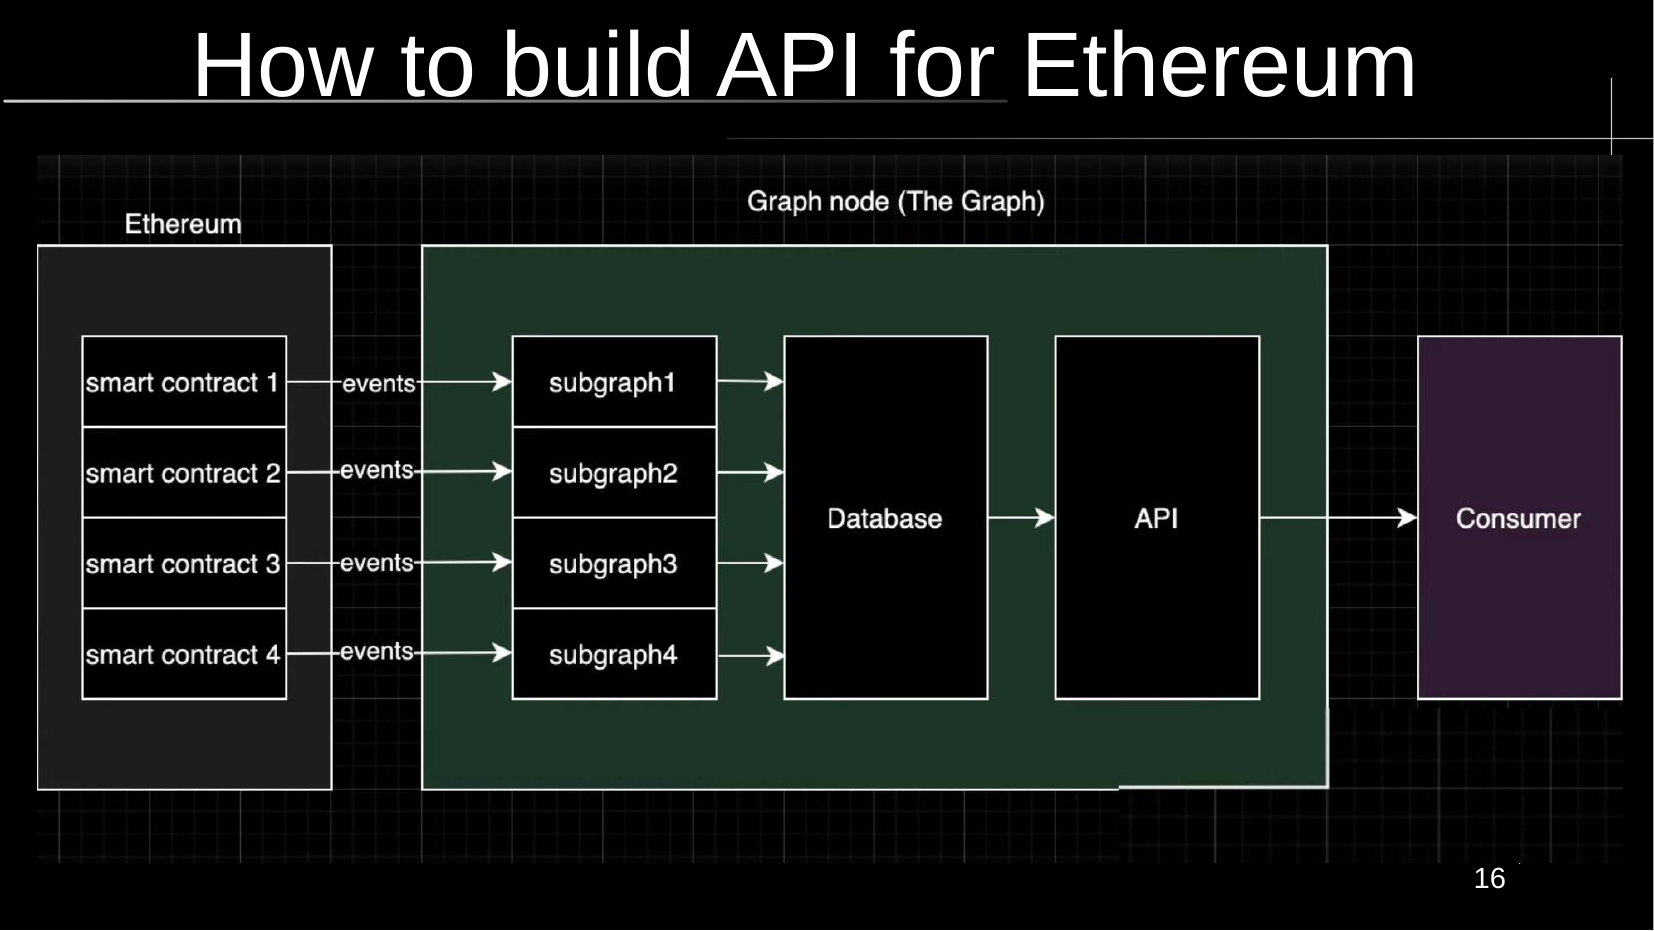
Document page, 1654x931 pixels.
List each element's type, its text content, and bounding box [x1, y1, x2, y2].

title How to build API for Ethereum [23, 11, 1589, 119]
picture [37, 155, 1623, 863]
